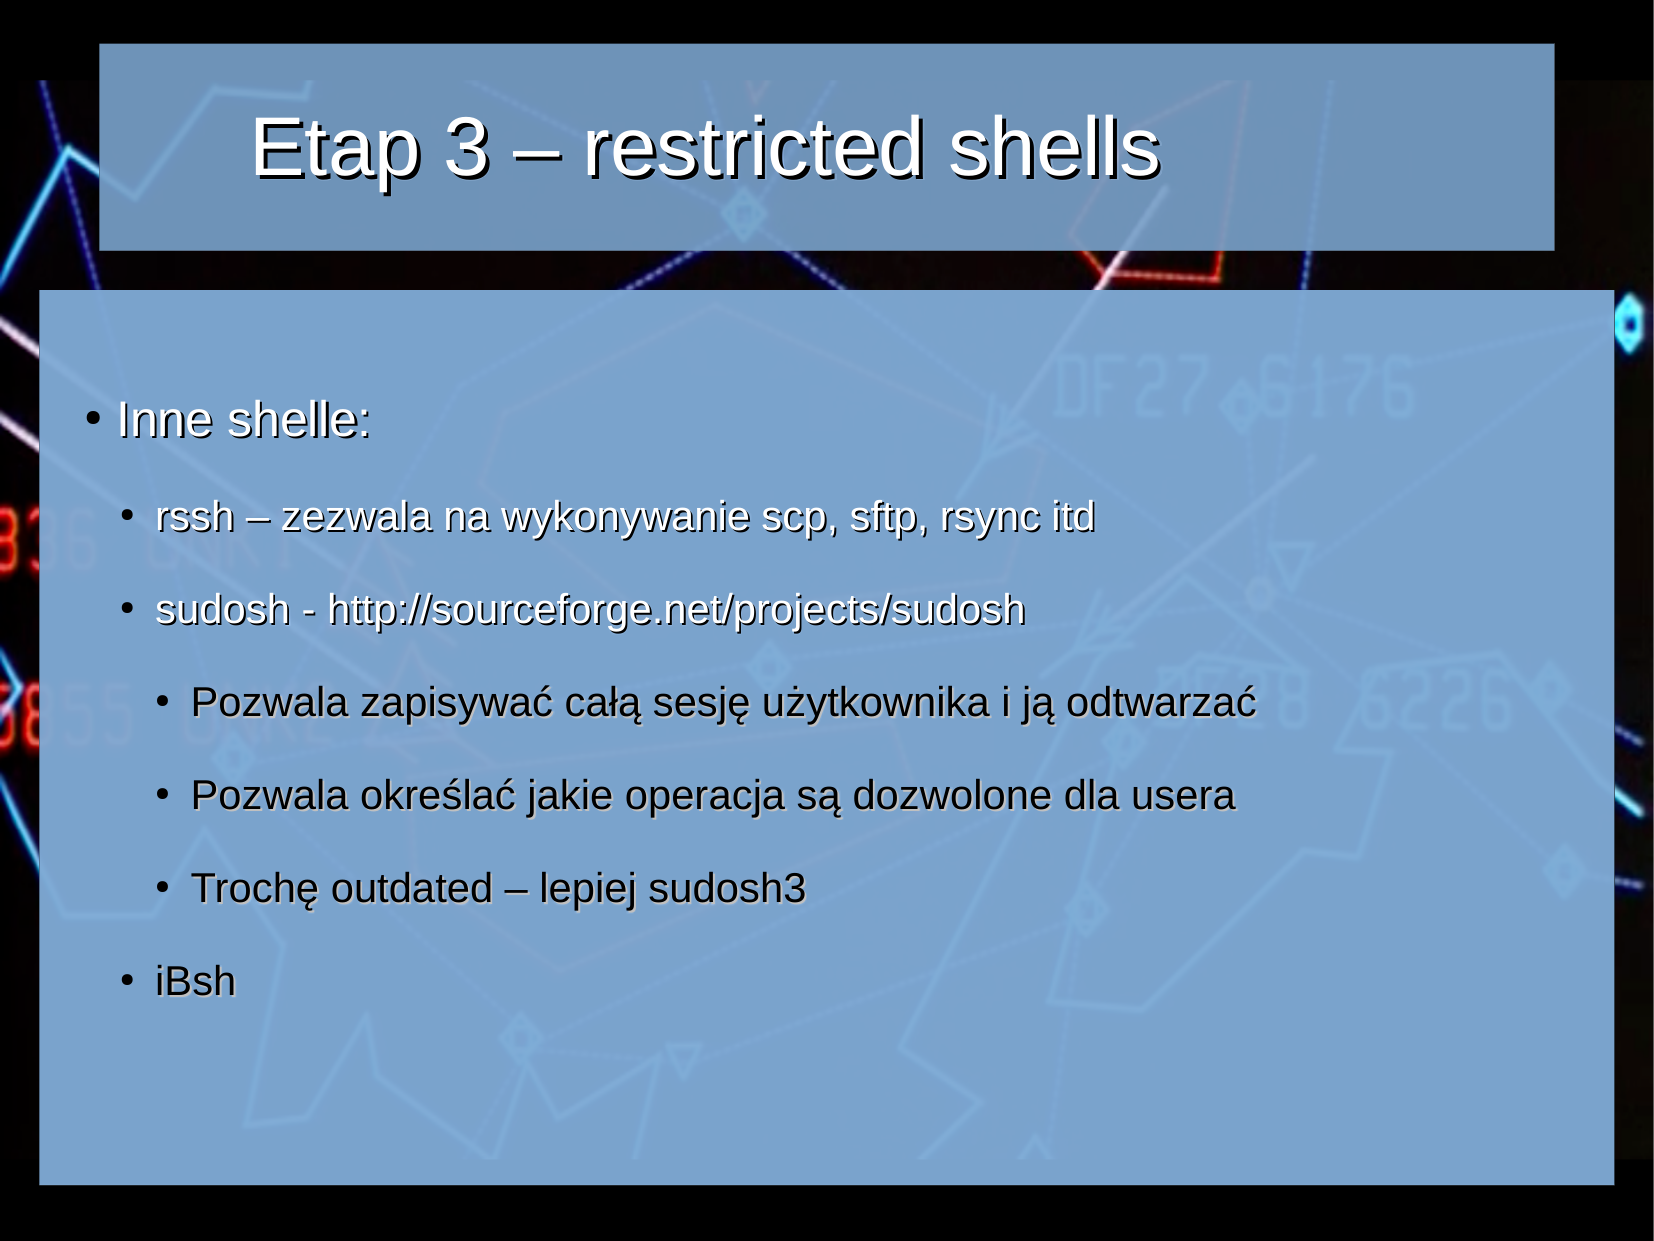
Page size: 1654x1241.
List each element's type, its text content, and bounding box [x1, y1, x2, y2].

title Etap 3 – restricted shells [99, 43, 1555, 251]
text_box Inne shelle: rssh – zezwala na wykonywanie scp, sftp, rsync itd sudosh - http://sourceforge.net/projects/sudosh Pozwala zapisywać całą sesję użytkownika i ją odtwarzać Pozwala określać jakie operacja są dozwolone dla usera Trochę outdated – lepiej sudosh3 iBsh [39, 290, 1615, 1186]
picture [0, 0, 1654, 1241]
